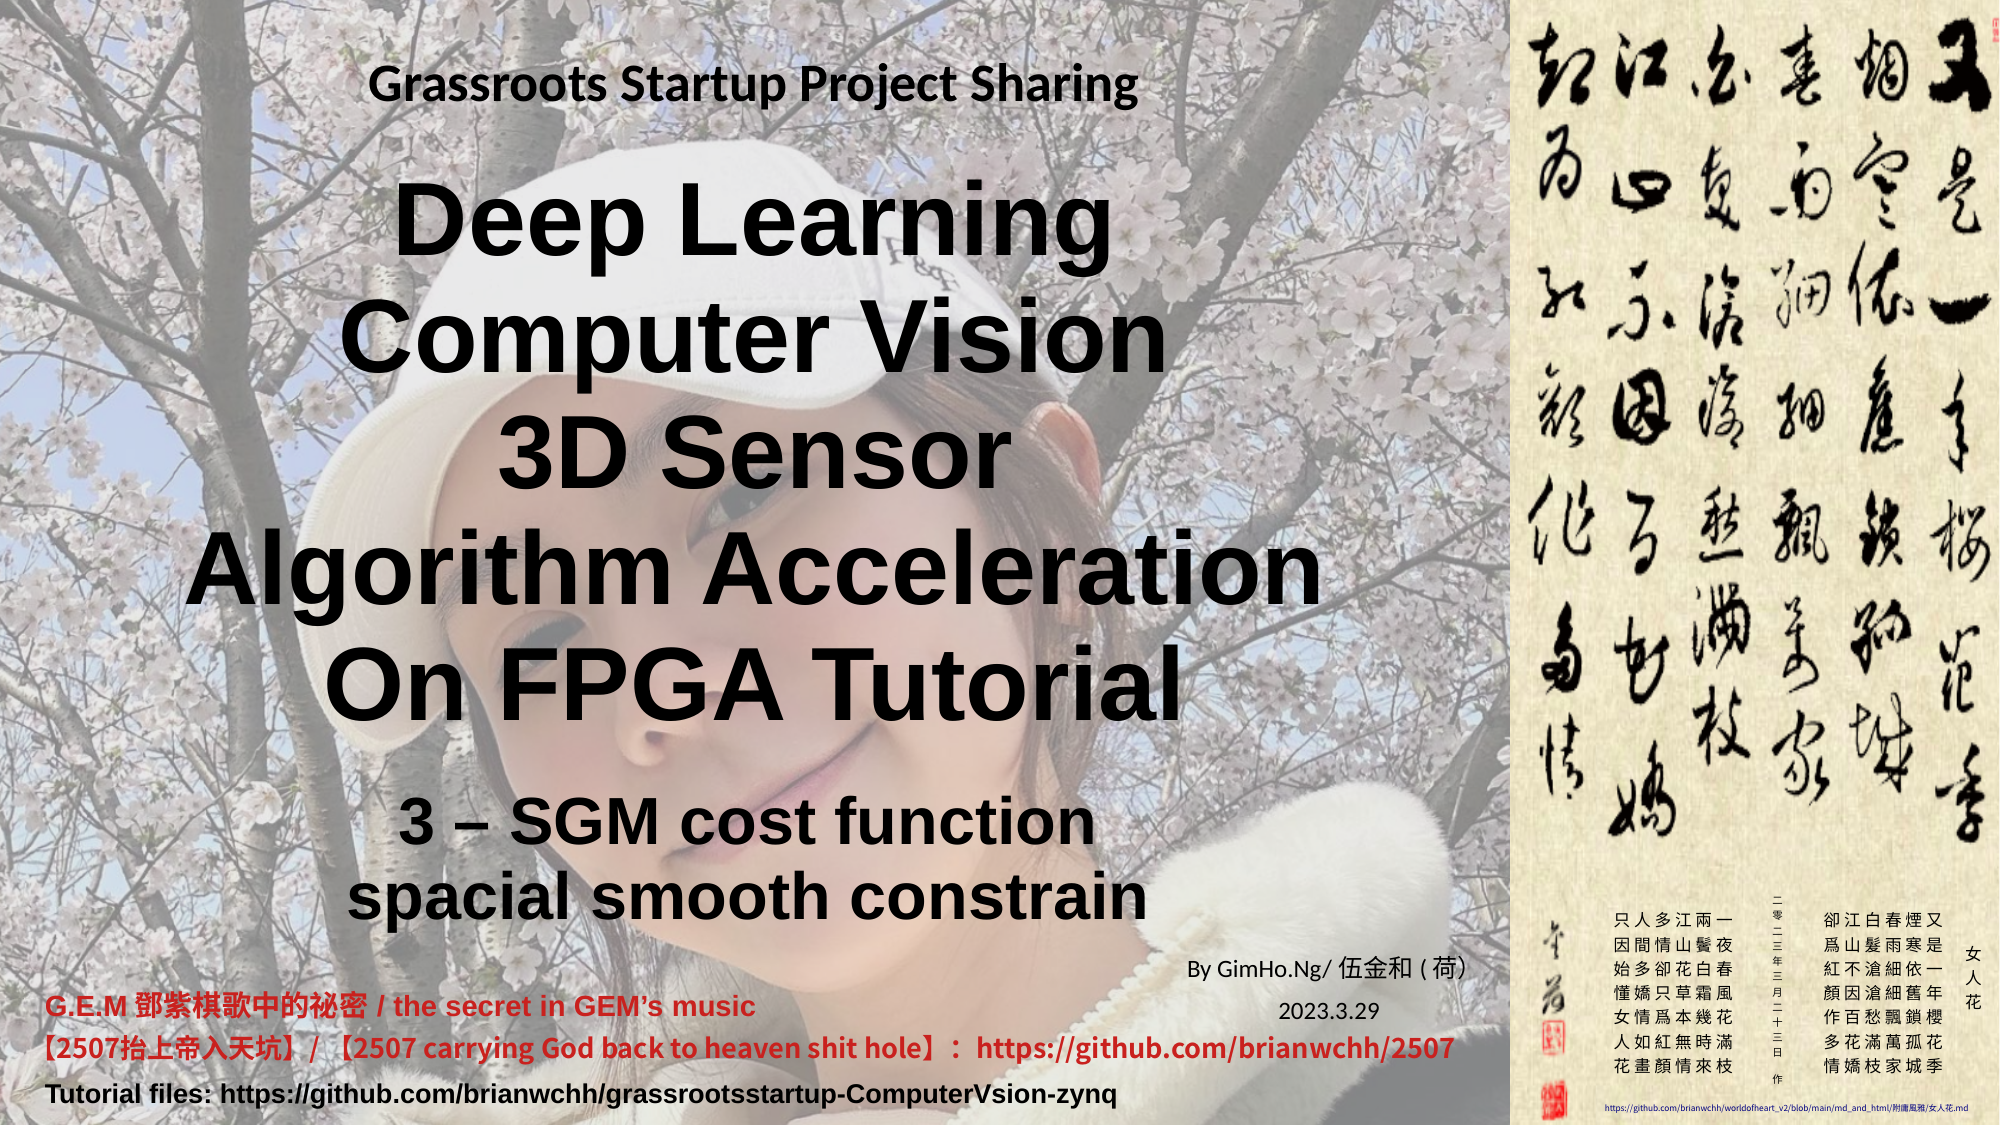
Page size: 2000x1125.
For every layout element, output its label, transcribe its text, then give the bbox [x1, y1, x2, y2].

text_box G.E.M鄧紫棋歌中的祕密/ the secret in GEM’s music [30, 975, 901, 1020]
text_box 卻 江 白 春 煙 又 爲 山 髮 雨 寒 是 紅 不 滄 細 依 一 顏 因 滄 細 舊 年 作 百 愁 飄 鎖 櫻 多 花 滿 萬 孤 花 情 嬌 枝 家 城 季 [1800, 900, 1966, 1085]
text_box 二 零 二 三 年 三 月 二 十 三 日 作 [1770, 885, 1786, 1095]
text_box https://github.com/brianwchh/worldofheart_v2/blob/main/md_and_html/附庸風雅/女人花.md [1590, 1095, 1996, 1122]
text_box 只 人 多 江 兩 一 因 間 情 山 鬢 夜 始 多 卻 花 白 春 懂 嬌 只 草 霜 風 女 情 爲 本 幾 花 人 如 紅 無 時 滿 花 畫 顏 情 來 枝 [1590, 900, 1756, 1085]
text_box Tutorial files: https://github.com/brianwchh/grassrootsstartup-ComputerVsion-zynq [30, 1071, 1516, 1125]
picture [0, 0, 2000, 1125]
text_box Grassroots Startup Project Sharing [361, 39, 1148, 120]
text_box Deep Learning Computer Vision 3D Sensor Algorithm Acceleration On FPGA Tutorial [0, 154, 1510, 751]
text_box 3 – SGM cost function spacial smooth constrain [0, 776, 1504, 942]
text_box 【2507抬上帝入天坑】/ 【2507 carrying God back to heaven shit hole】：https://github.com/brianwchh/2507 [15, 1020, 1501, 1074]
text_box By GimHo.Ng/伍金和(荷） 2023.3.29 [1140, 945, 1510, 1032]
text_box 女人花 [1966, 915, 1981, 1036]
